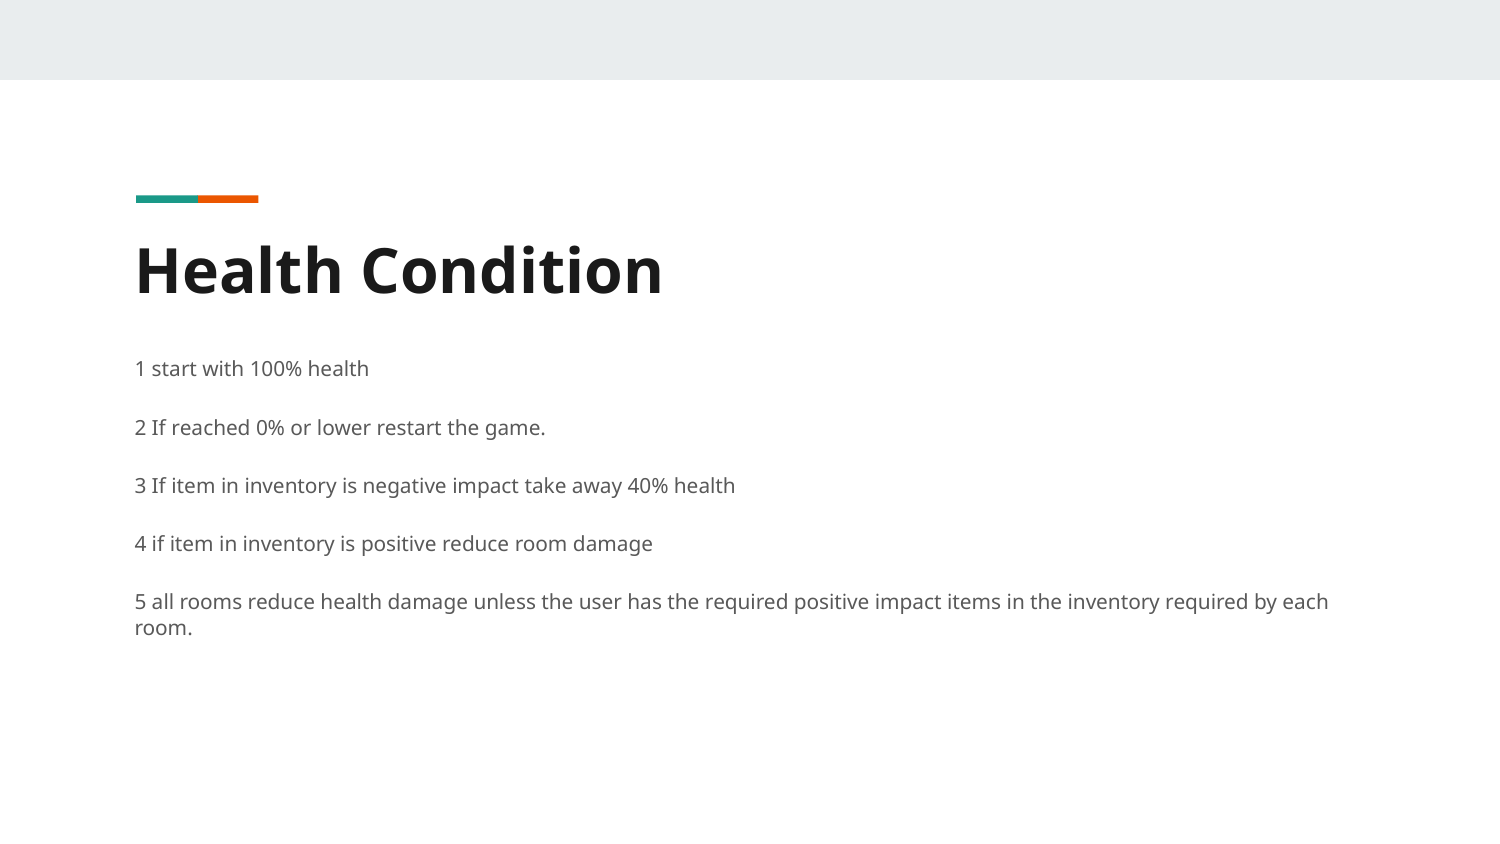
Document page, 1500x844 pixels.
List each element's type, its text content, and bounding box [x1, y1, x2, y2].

list 1 start with 100% health 2 If reached 0% or lower restart the game. 3 If item in inventory is negative impact take away 40% health 4 if item in inventory is positive reduce room damage 5 all rooms reduce health damage unless the user has the required positive impact items in the inventory required by each room. [119, 341, 1381, 712]
title Health Condition [119, 216, 1381, 305]
